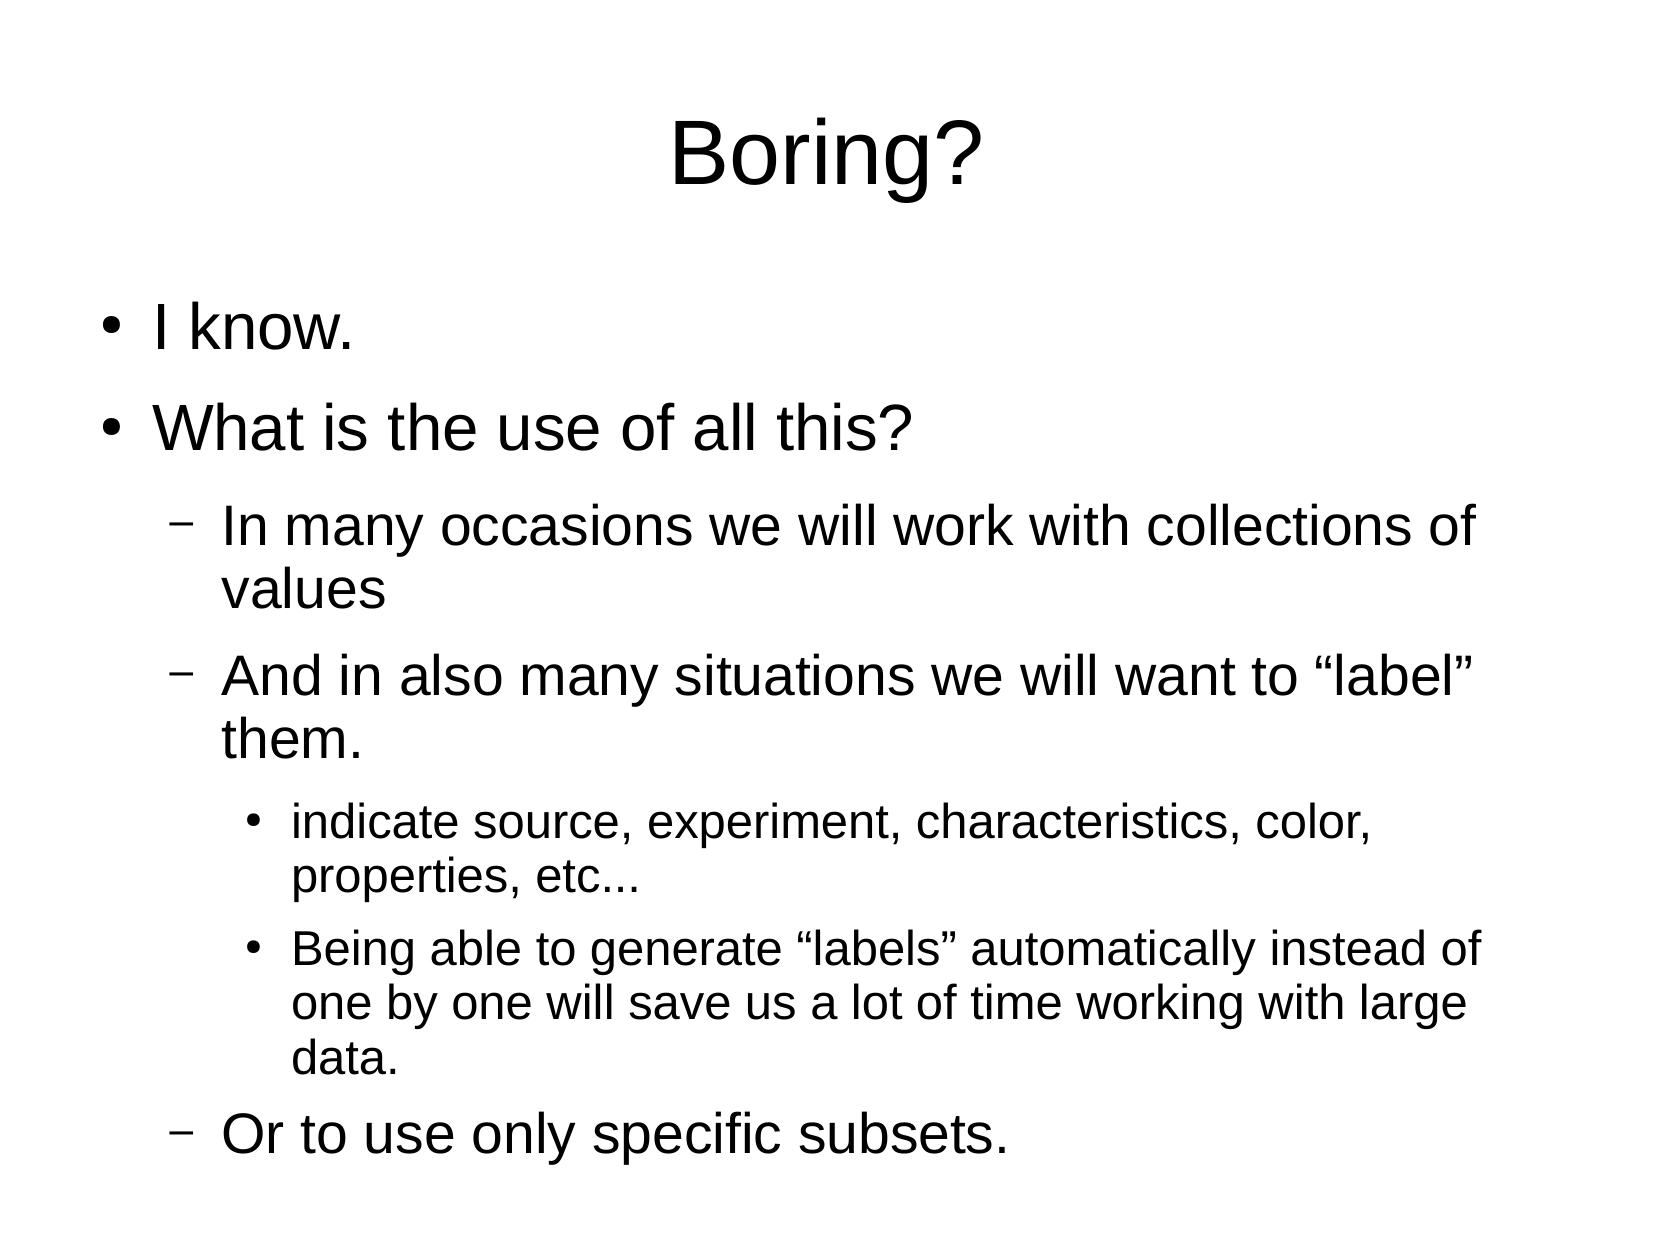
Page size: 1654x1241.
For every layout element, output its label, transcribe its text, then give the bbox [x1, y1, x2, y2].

title Boring? [82, 49, 1571, 257]
list I know. What is the use of all this? In many occasions we will work with collections of values And in also many situations we will want to “label” them. indicate source, experiment, characteristics, color, properties, etc... Being able to generate “labels” automatically instead of one by one will save us a lot of time working with large data. Or to use only specific subsets. [82, 290, 1571, 1170]
